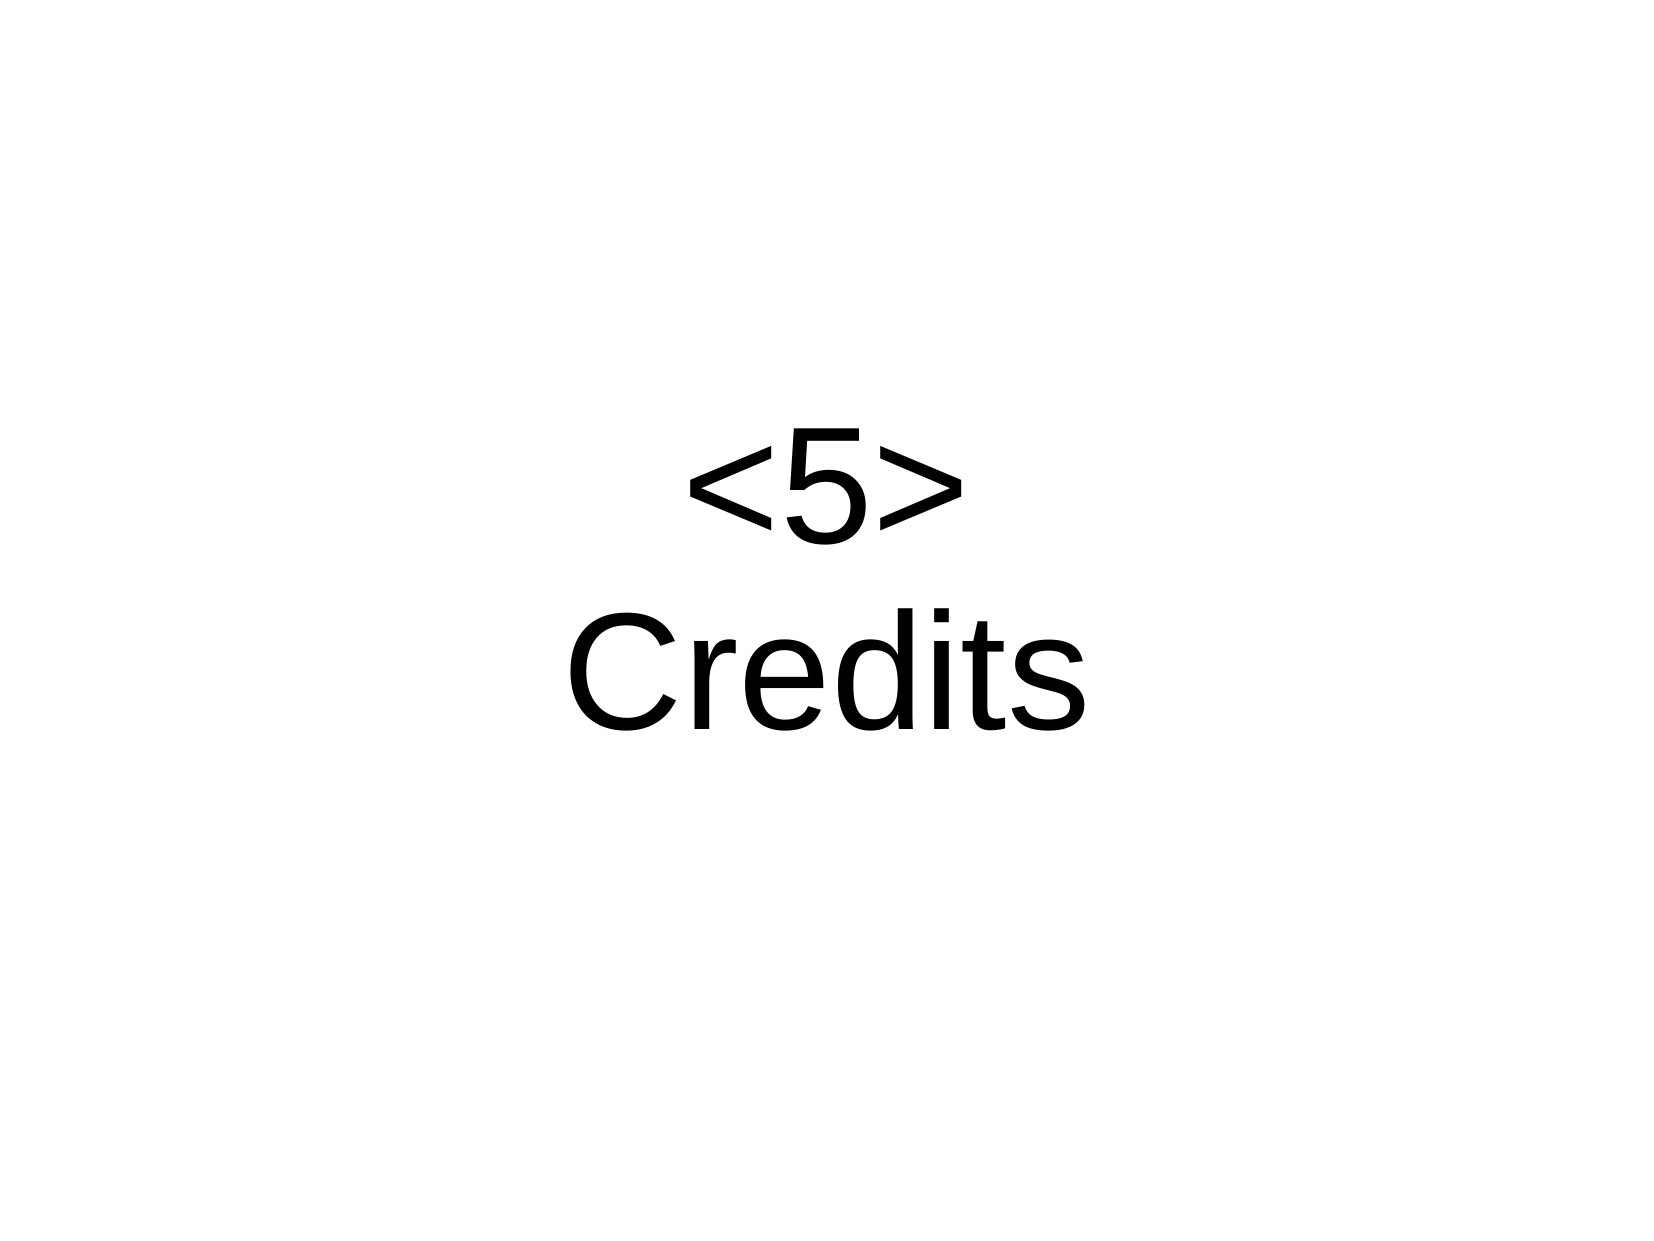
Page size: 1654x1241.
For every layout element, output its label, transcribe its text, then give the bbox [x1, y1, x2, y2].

subtitle <5> Credits [82, 56, 1571, 1102]
